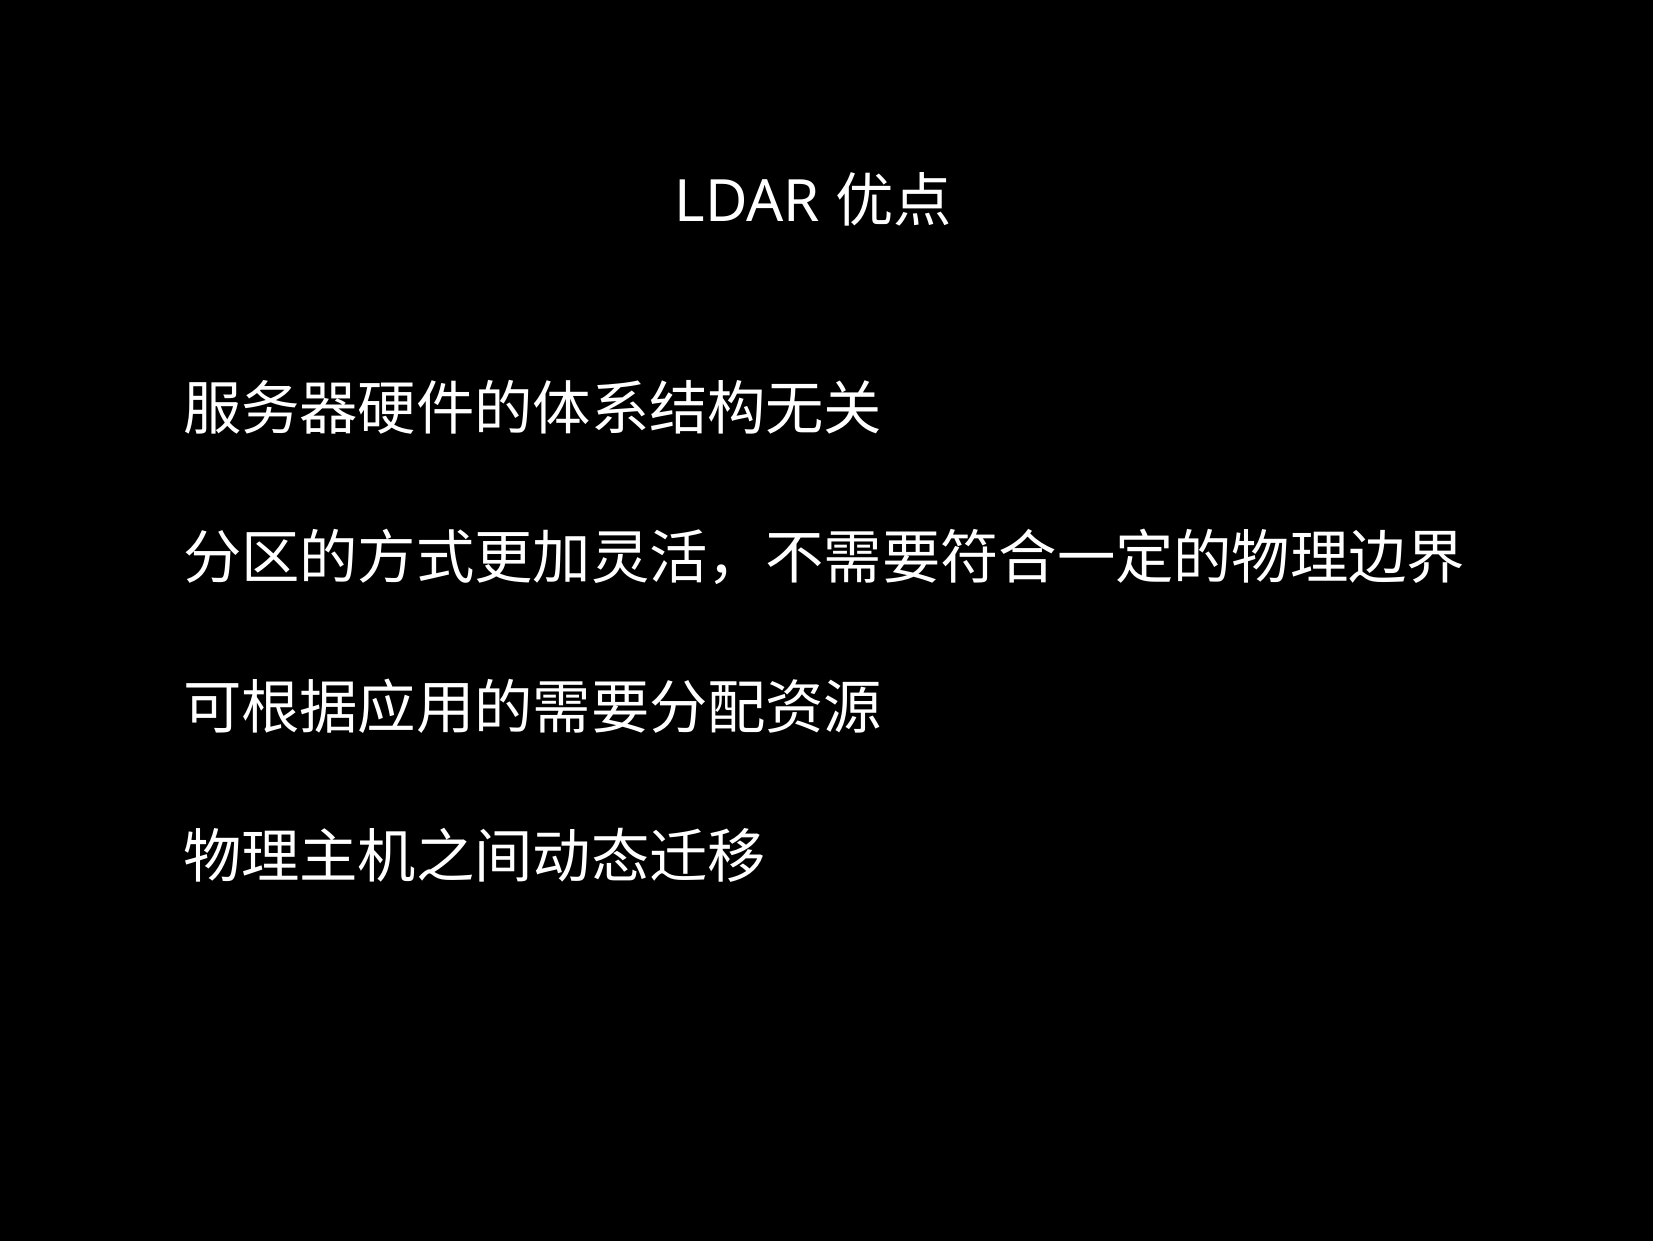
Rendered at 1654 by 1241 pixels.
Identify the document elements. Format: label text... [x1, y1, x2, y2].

text_box 服务器硬件的体系结构无关 分区的方式更加灵活，不需要符合一定的物理边界 可根据应用的需要分配资源 物理主机之间动态迁移 [168, 354, 1576, 824]
text_box LDAR优点 [660, 146, 1186, 238]
